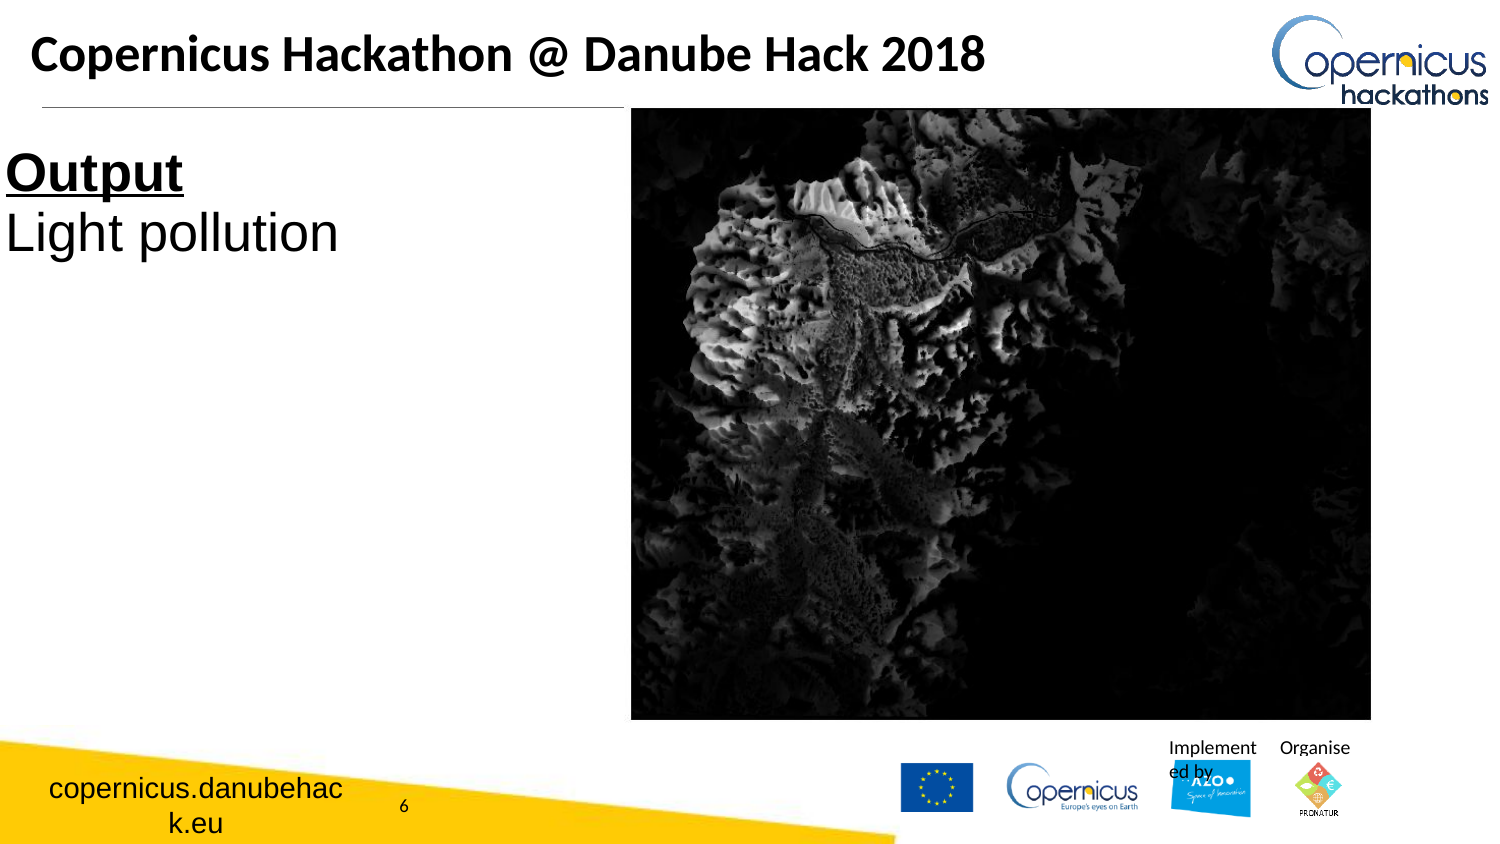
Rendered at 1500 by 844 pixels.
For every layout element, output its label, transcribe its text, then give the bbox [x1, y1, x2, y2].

footer copernicus.danubehack.eu [28, 782, 365, 827]
picture [624, 15, 1489, 134]
picture [0, 725, 1252, 844]
title Copernicus Hackathon @ Danube Hack 2018 [15, 23, 1288, 86]
slide_number <number> [384, 782, 722, 827]
picture [1280, 756, 1356, 821]
picture [624, 613, 1375, 724]
text_box Output Light pollution [0, 134, 1500, 613]
